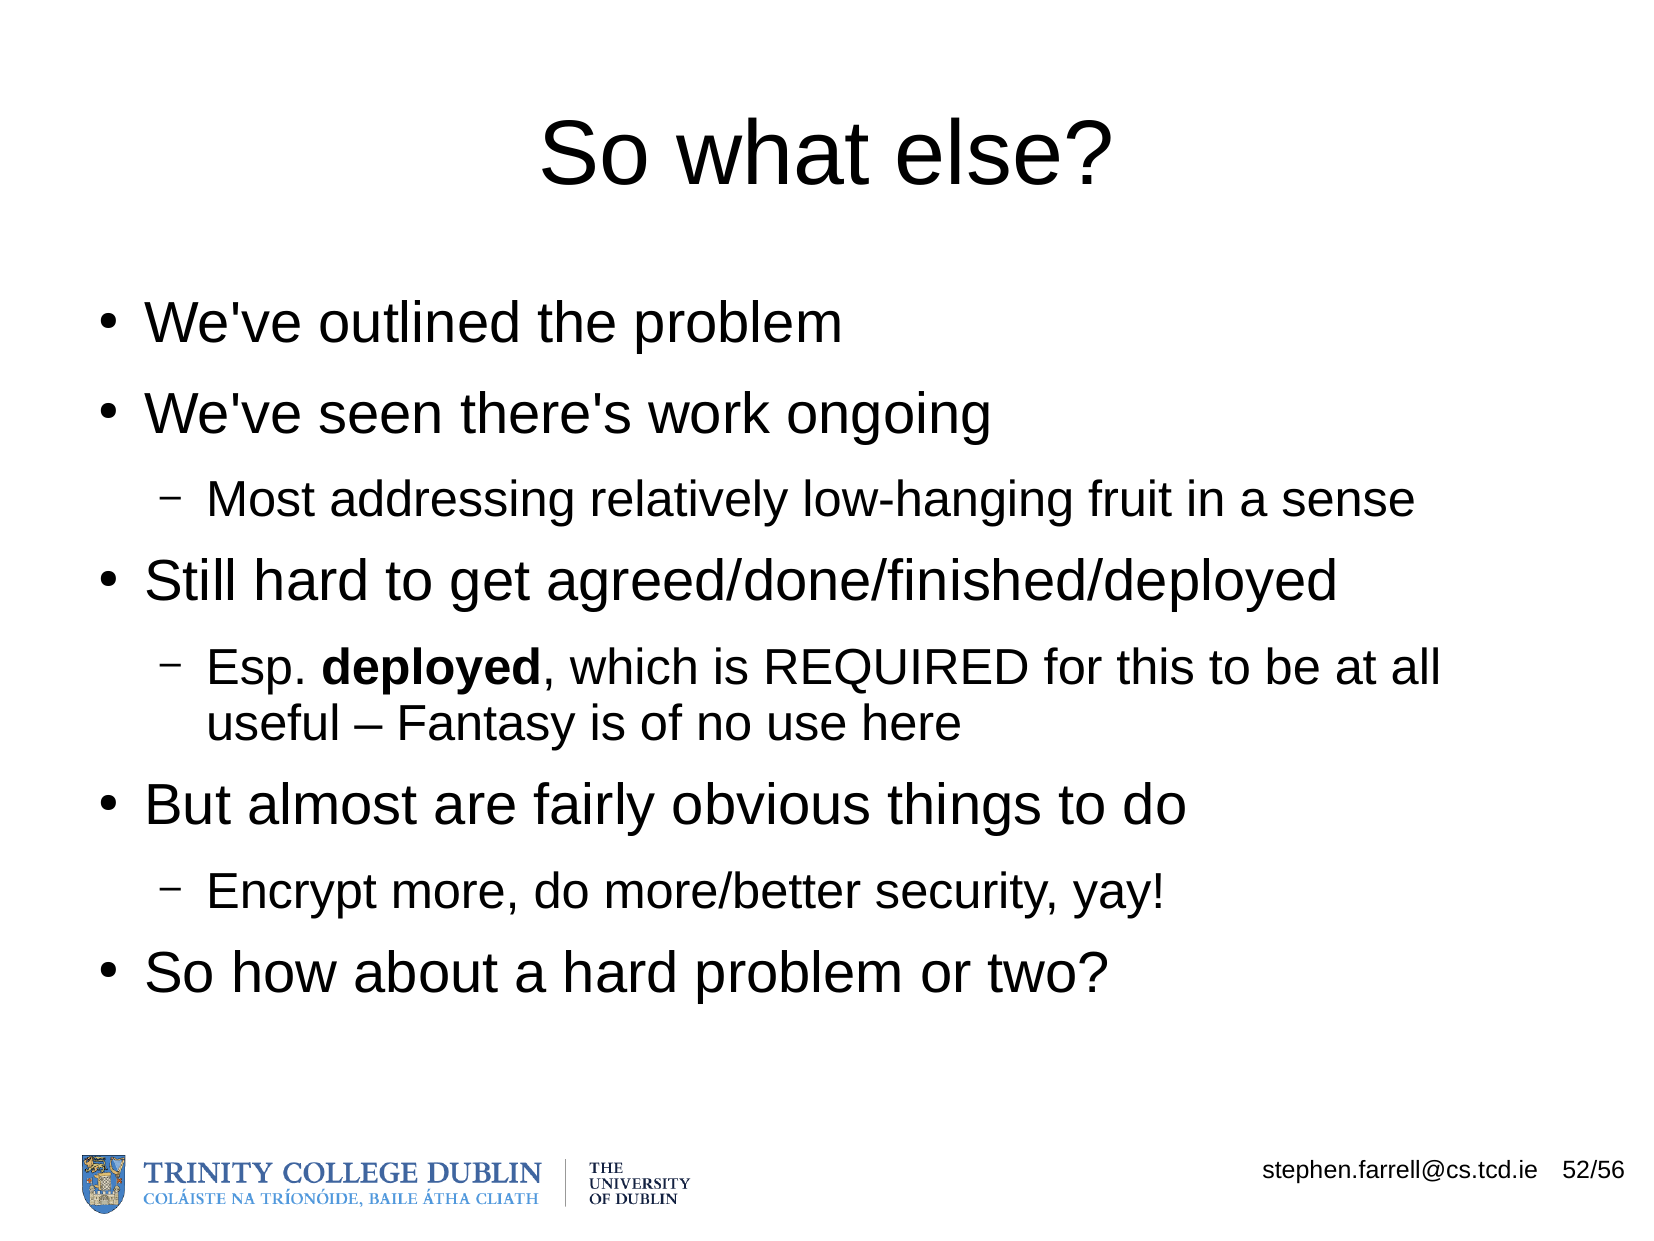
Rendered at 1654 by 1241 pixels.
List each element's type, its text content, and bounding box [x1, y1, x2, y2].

picture [82, 1155, 694, 1214]
list We've outlined the problem We've seen there's work ongoing Most addressing relatively low-hanging fruit in a sense Still hard to get agreed/done/finished/deployed Esp. deployed, which is REQUIRED for this to be at all useful – Fantasy is of no use here But almost are fairly obvious things to do Encrypt more, do more/better security, yay! So how about a hard problem or two? [82, 290, 1571, 1010]
title So what else? [82, 49, 1571, 257]
